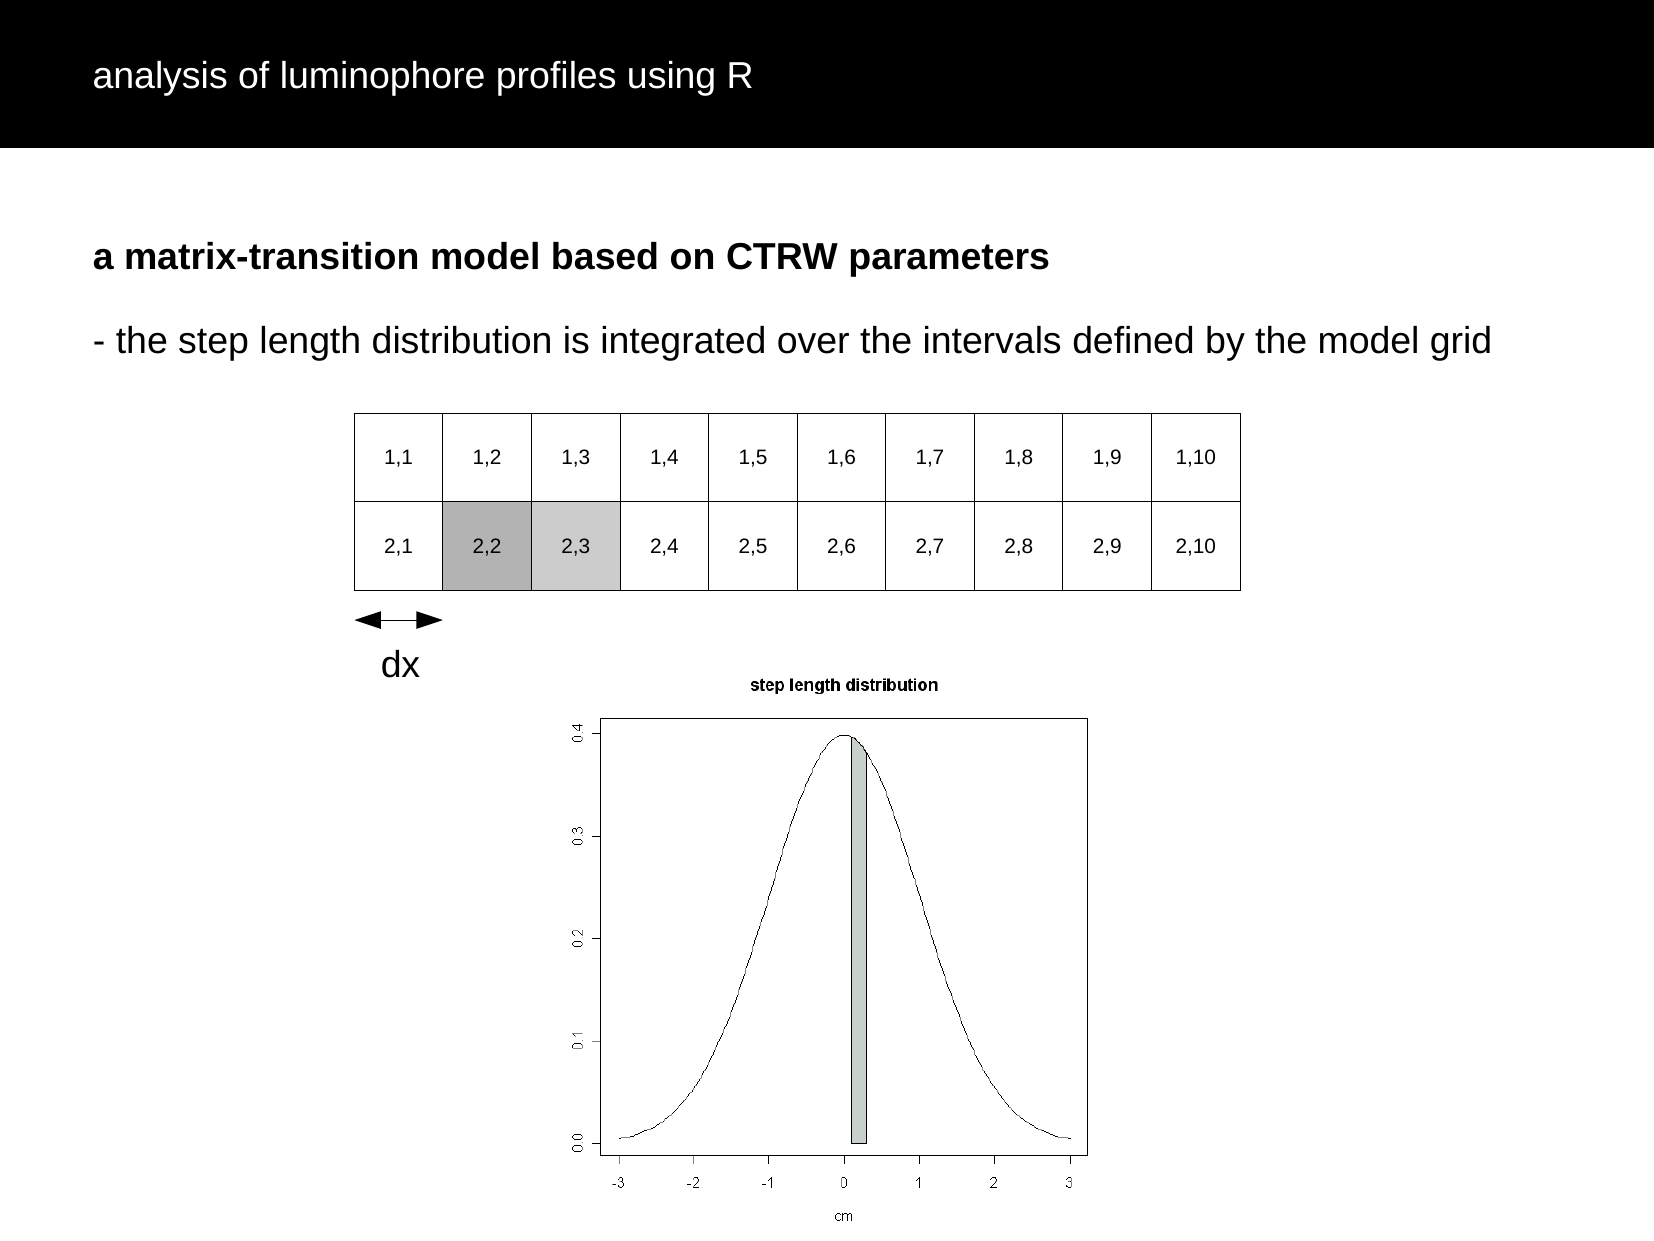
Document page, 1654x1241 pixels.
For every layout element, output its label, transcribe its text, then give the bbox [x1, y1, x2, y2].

text_box 1,10 [1151, 413, 1241, 501]
text_box 2,10 [1151, 501, 1241, 591]
text_box 2,5 [708, 501, 797, 591]
text_box 1,9 [1062, 413, 1151, 501]
text_box 2,3 [531, 501, 620, 591]
text_box 1,8 [974, 413, 1062, 501]
text_box 2,9 [1062, 501, 1151, 591]
text_box analysis of luminophore profiles using R [77, 46, 769, 104]
text_box 1,4 [620, 413, 708, 501]
text_box 1,7 [885, 413, 974, 501]
text_box 2,7 [885, 501, 974, 591]
text_box 1,1 [354, 413, 442, 501]
text_box 1,6 [797, 413, 885, 501]
text_box 2,1 [354, 501, 442, 591]
text_box 2,8 [974, 501, 1062, 591]
text_box a matrix-transition model based on CTRW parameters - the step length distribution is integrated over the intervals defined by the model grid [78, 228, 1508, 371]
text_box dx [366, 635, 435, 695]
picture [531, 649, 1123, 1241]
text_box 2,2 [442, 501, 531, 591]
text_box 2,6 [797, 501, 885, 591]
text_box 1,5 [708, 413, 797, 501]
text_box 2,4 [620, 501, 708, 591]
text_box 1,3 [531, 413, 620, 501]
text_box [0, 0, 1654, 148]
text_box 1,2 [442, 413, 531, 501]
